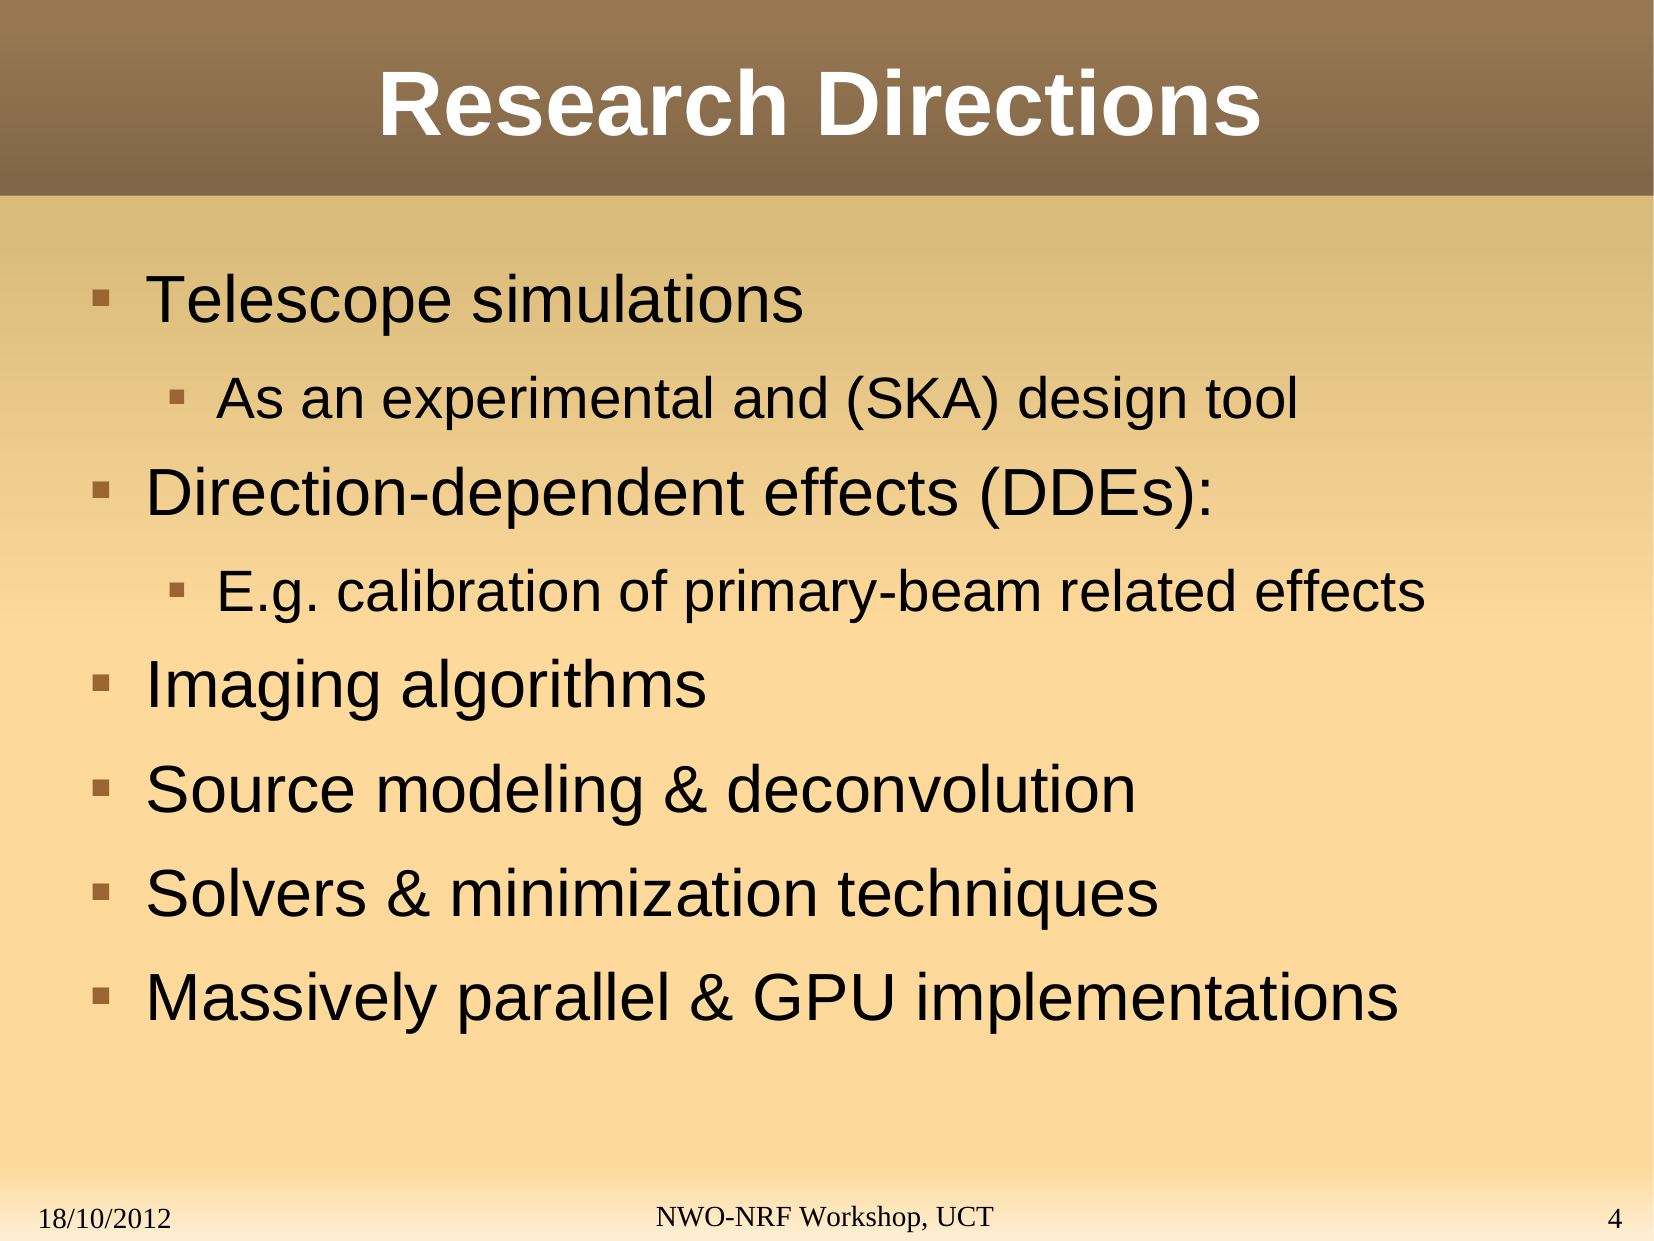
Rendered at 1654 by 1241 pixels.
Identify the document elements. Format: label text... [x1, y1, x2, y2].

picture [0, 0, 1654, 1241]
title Research Directions [76, 0, 1565, 208]
list Telescope simulations As an experimental and (SKA) design tool Direction-dependent effects (DDEs): E.g. calibration of primary-beam related effects Imaging algorithms Source modeling & deconvolution Solvers & minimization techniques Massively parallel & GPU implementations [75, 261, 1564, 1081]
